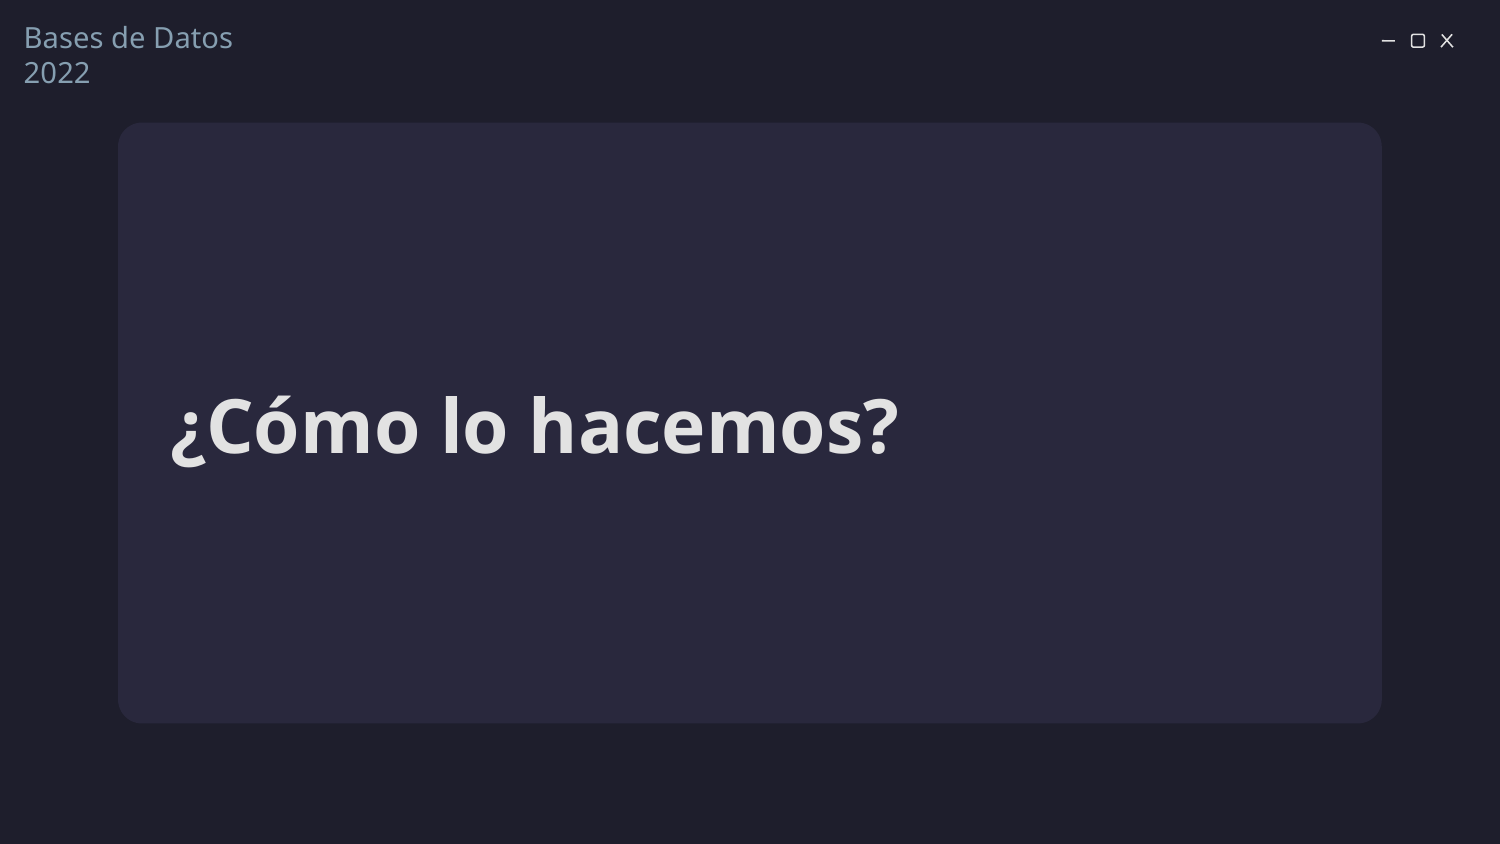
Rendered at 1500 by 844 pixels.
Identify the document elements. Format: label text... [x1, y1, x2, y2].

title ¿Cómo lo hacemos? [155, 199, 1121, 647]
